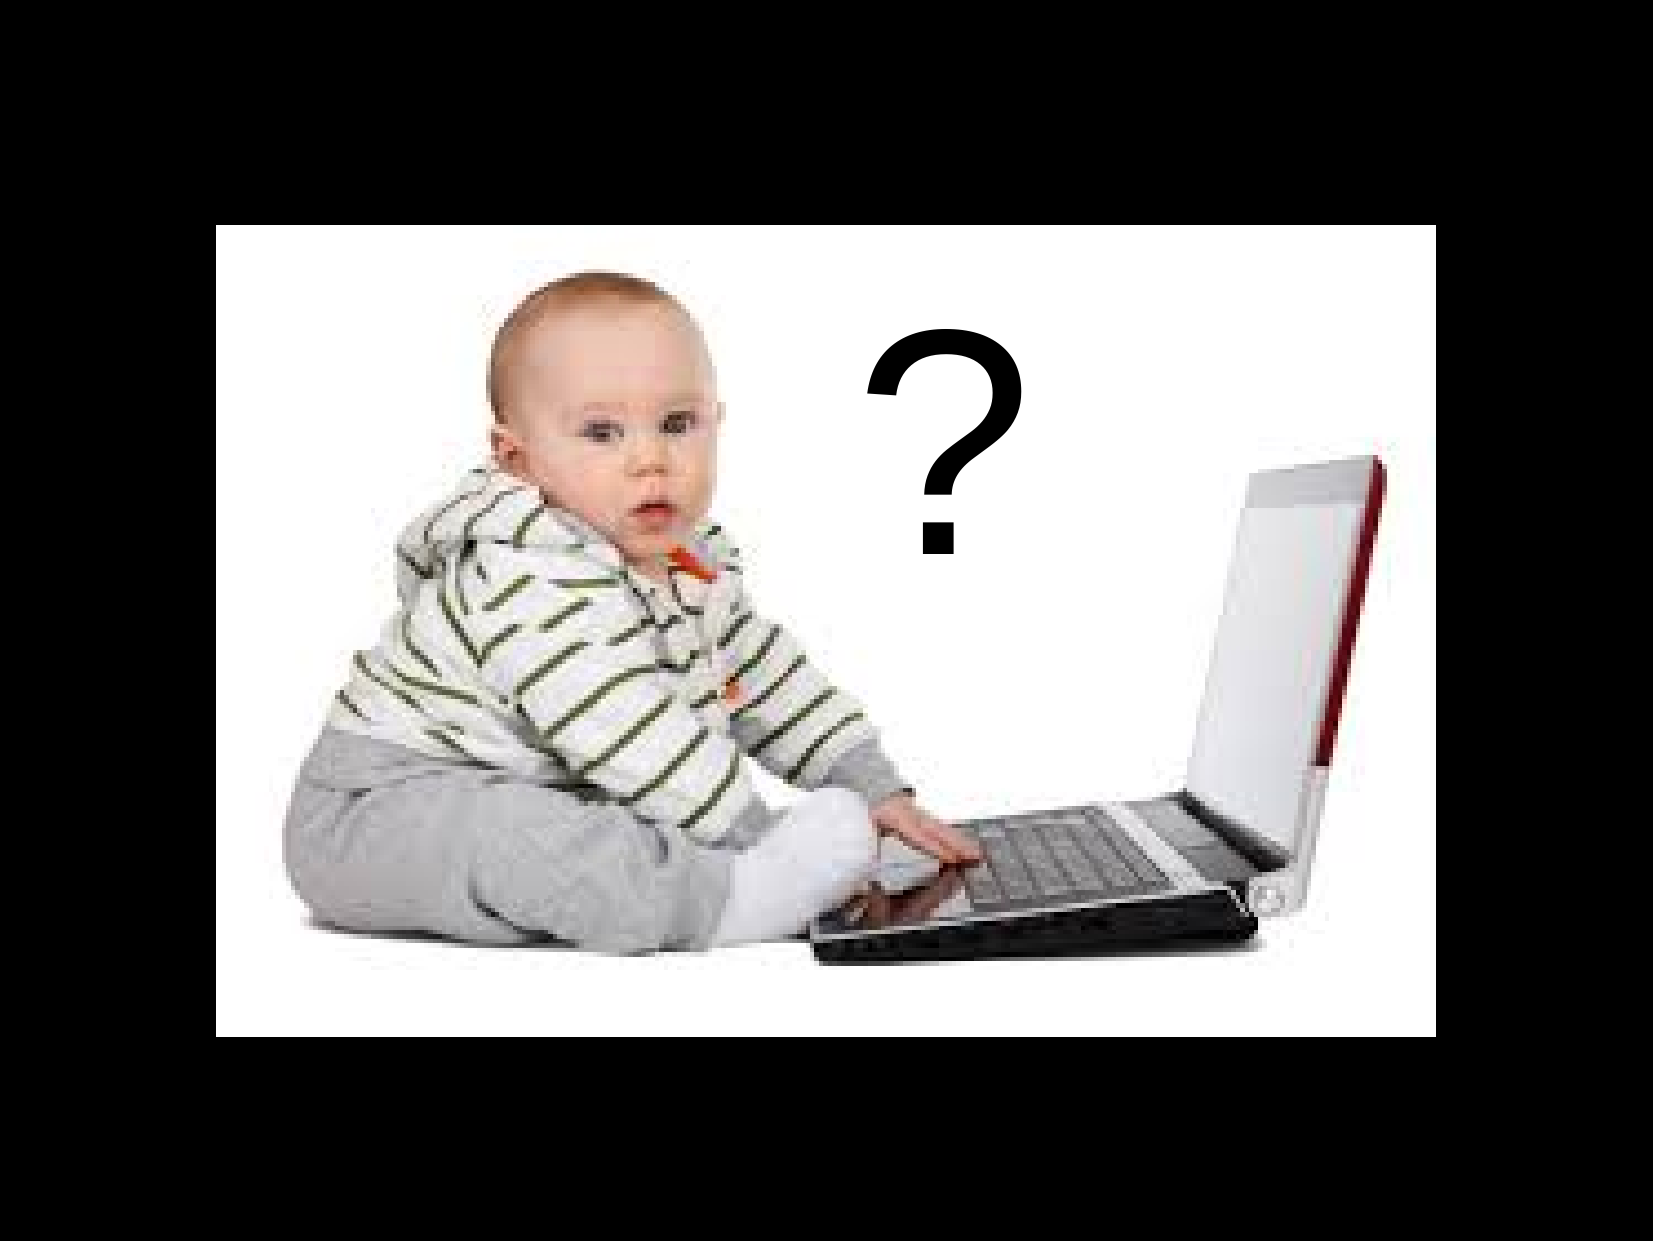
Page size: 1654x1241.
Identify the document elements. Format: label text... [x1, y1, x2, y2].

picture [216, 225, 1436, 1037]
text_box ? [840, 255, 1110, 631]
